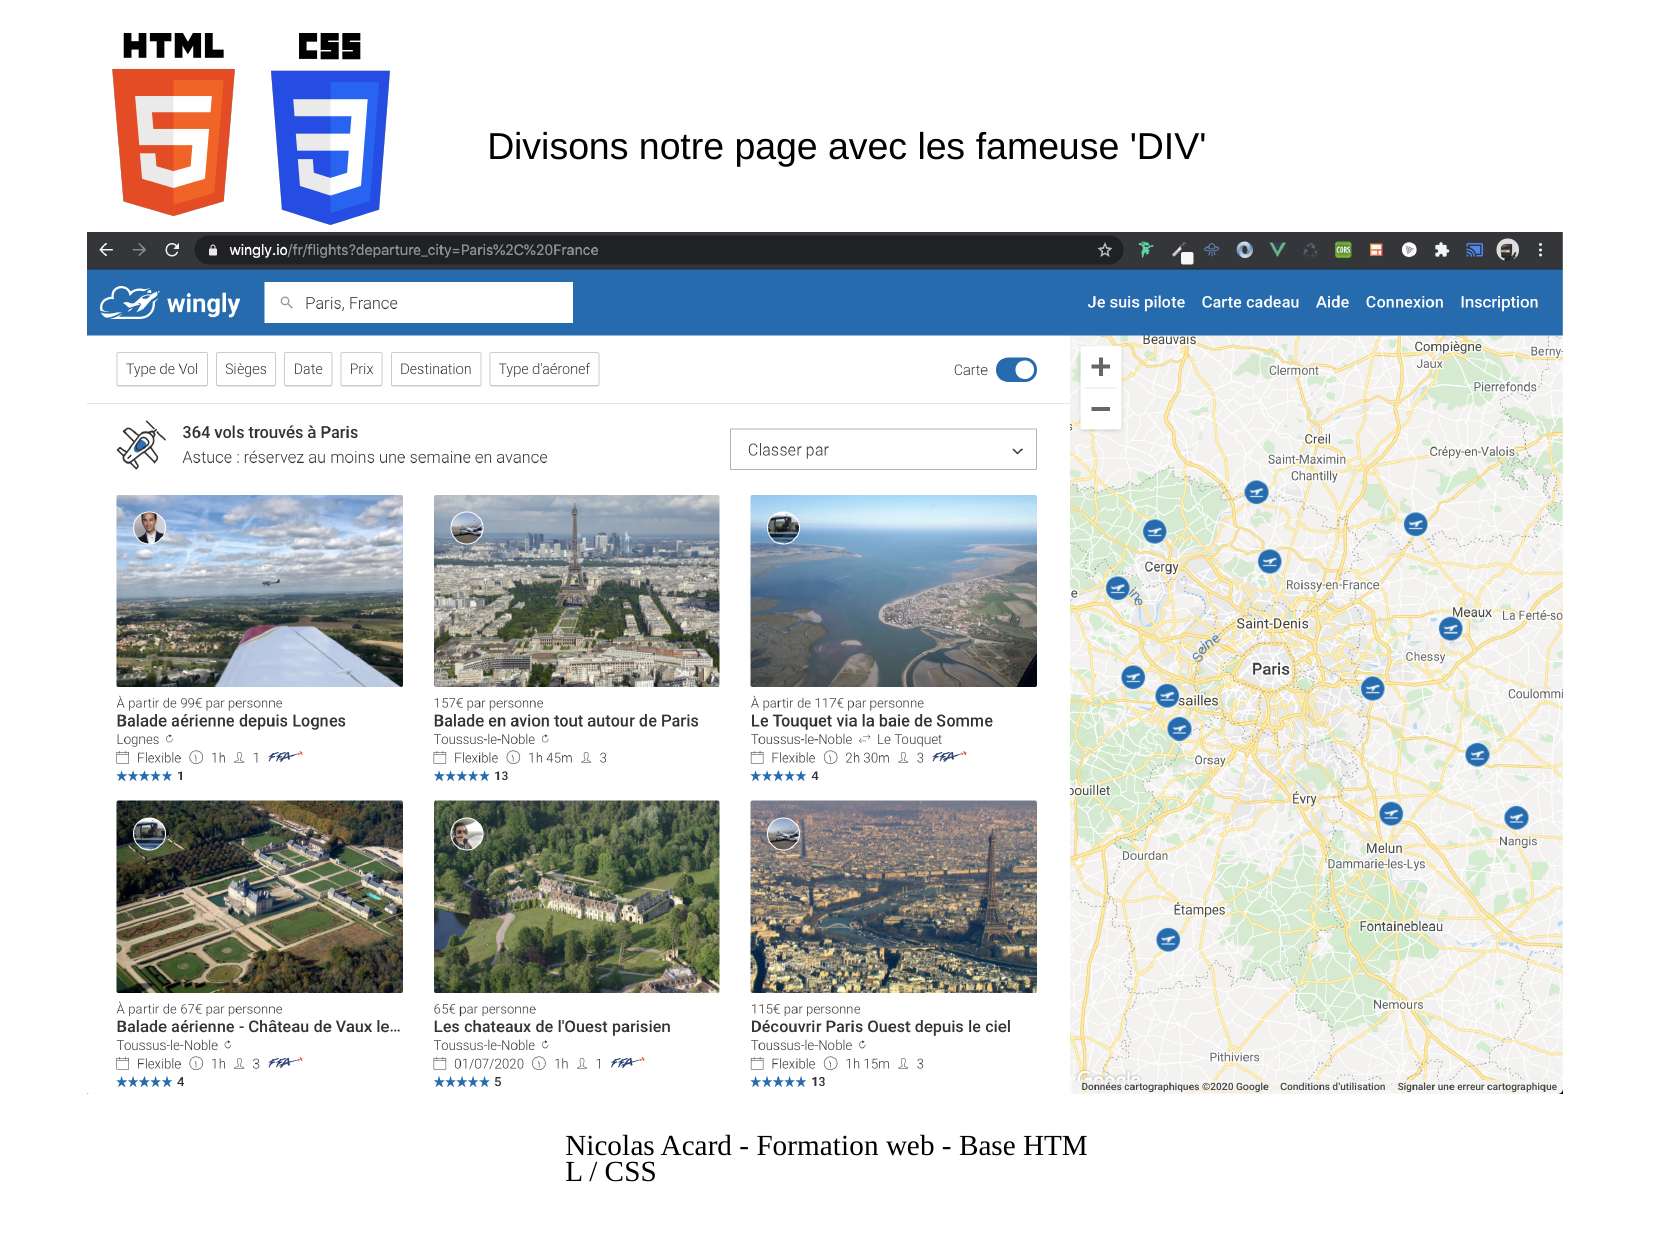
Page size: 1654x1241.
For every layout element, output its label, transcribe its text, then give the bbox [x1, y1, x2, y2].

picture [87, 232, 1563, 1094]
picture [87, 33, 260, 216]
text_box Divisons notre page avec les fameuse 'DIV' [472, 118, 1382, 175]
picture [271, 33, 390, 225]
